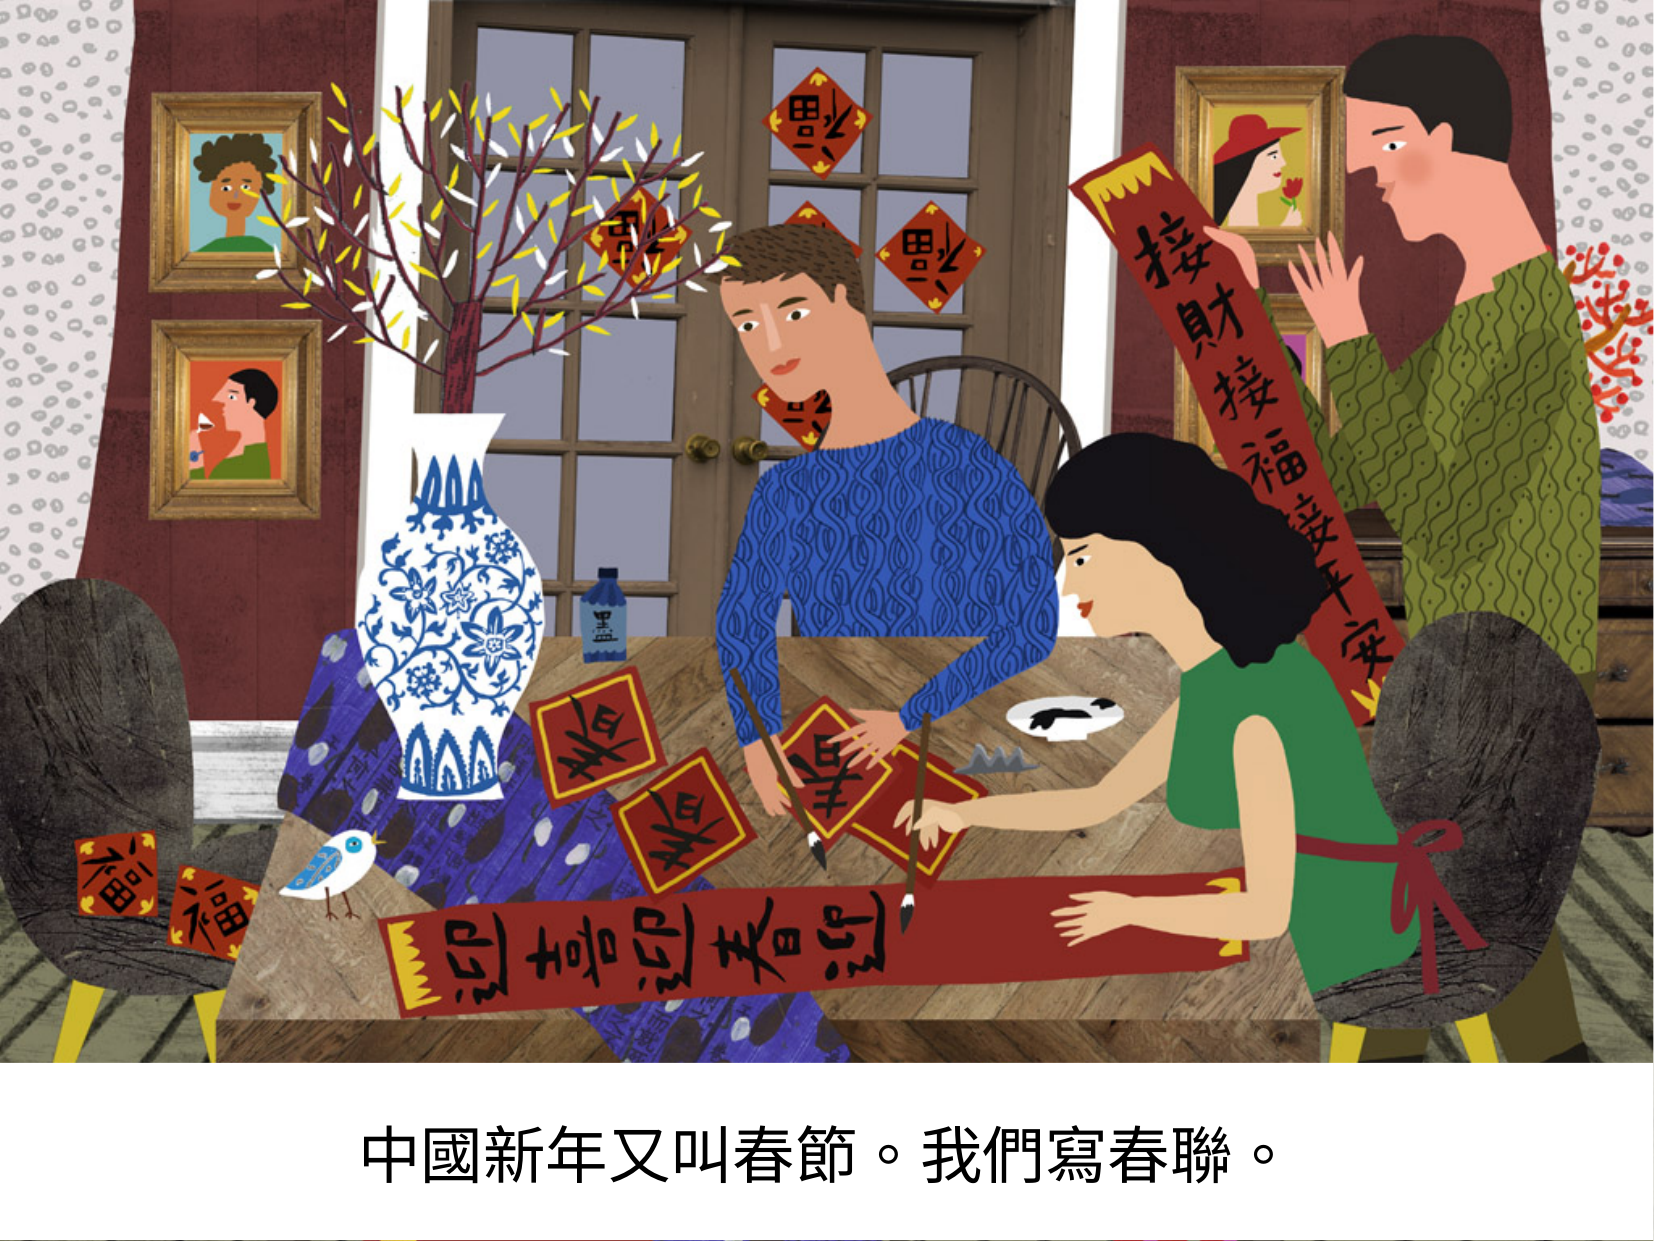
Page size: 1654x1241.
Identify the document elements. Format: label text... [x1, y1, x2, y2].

title 中國新年又叫春節。我們寫春聯。 [0, 1062, 1654, 1241]
picture [0, 0, 1654, 1062]
